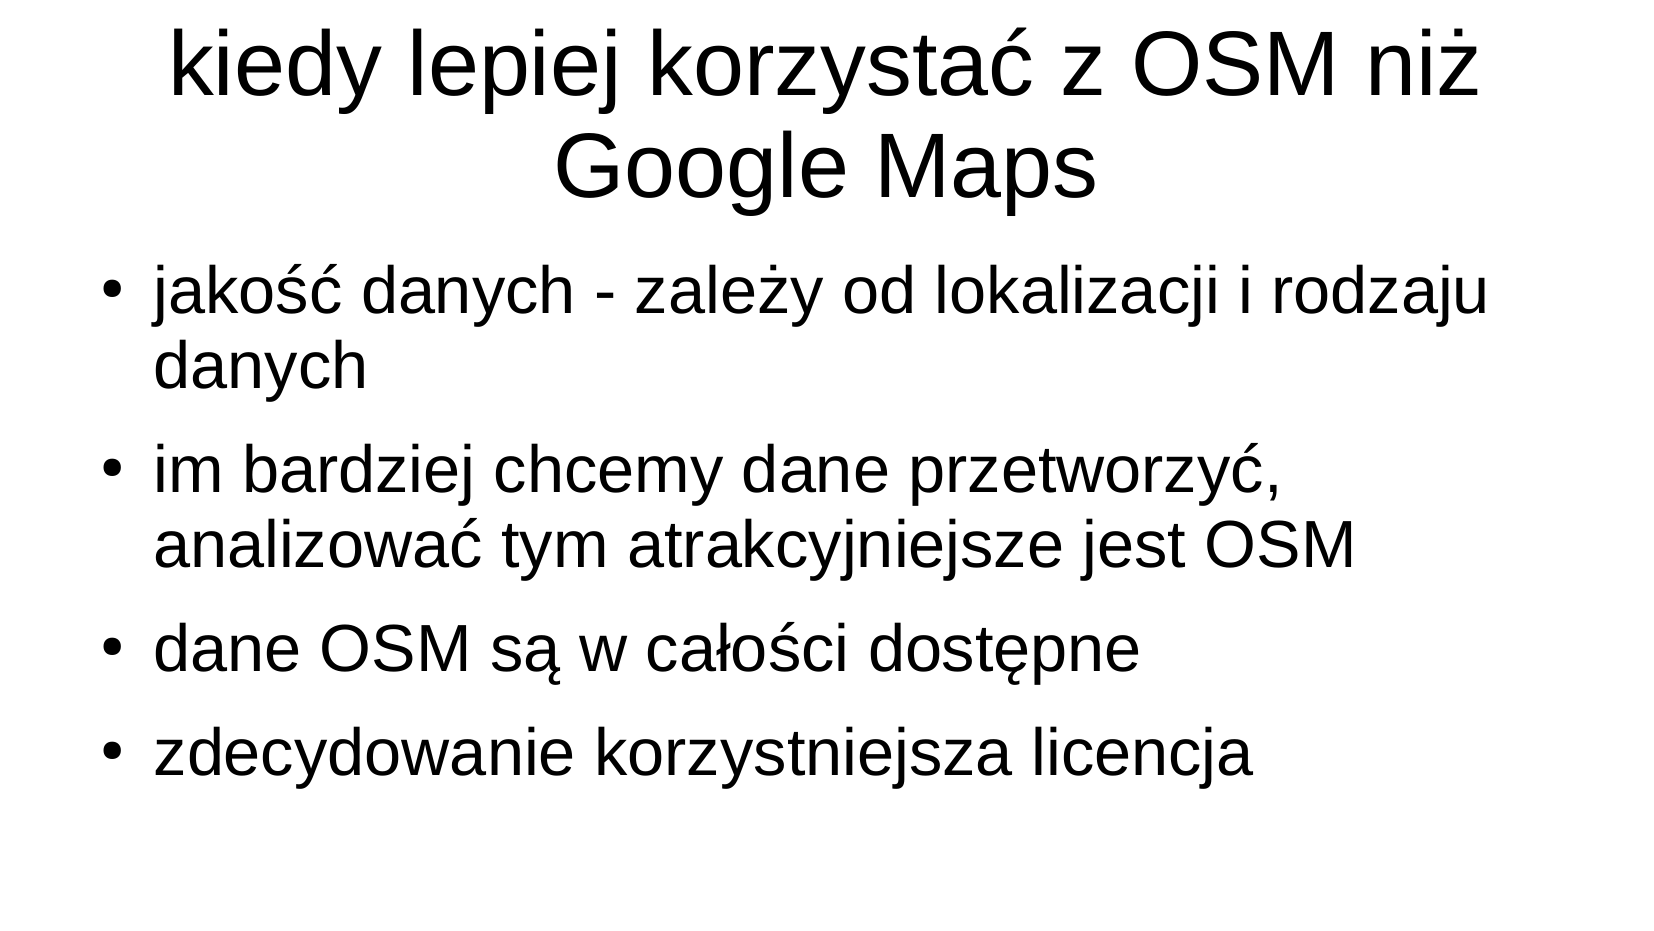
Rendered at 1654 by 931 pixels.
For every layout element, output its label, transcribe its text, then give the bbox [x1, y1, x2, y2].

title kiedy lepiej korzystać z OSM niż Google Maps [82, 12, 1571, 218]
list jakość danych - zależy od lokalizacji i rodzaju danych im bardziej chcemy dane przetworzyć, analizować tym atrakcyjniejsze jest OSM dane OSM są w całości dostępne zdecydowanie korzystniejsza licencja [82, 252, 1571, 793]
